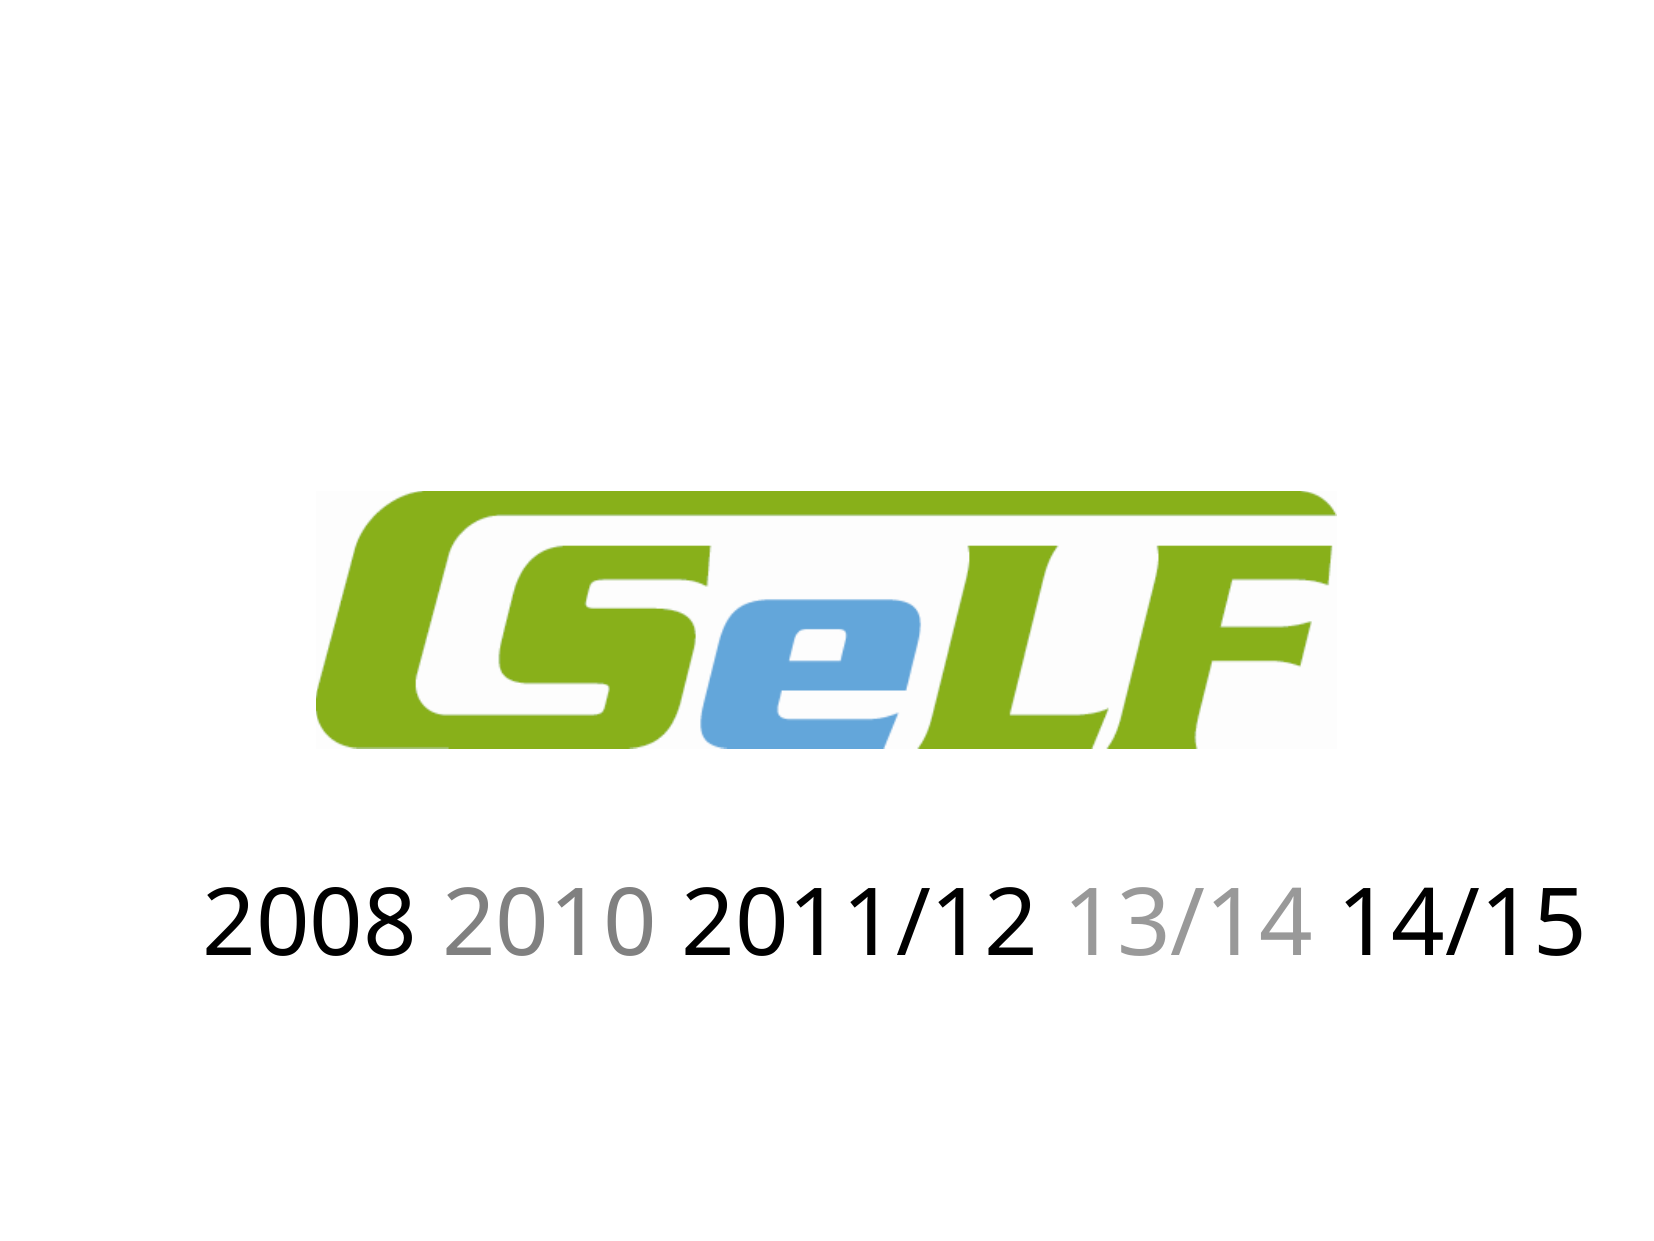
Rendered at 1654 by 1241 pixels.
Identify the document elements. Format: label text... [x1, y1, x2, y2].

picture [316, 491, 1337, 749]
text_box 2008 2010 2011/12 13/14 14/15 [187, 847, 1466, 957]
